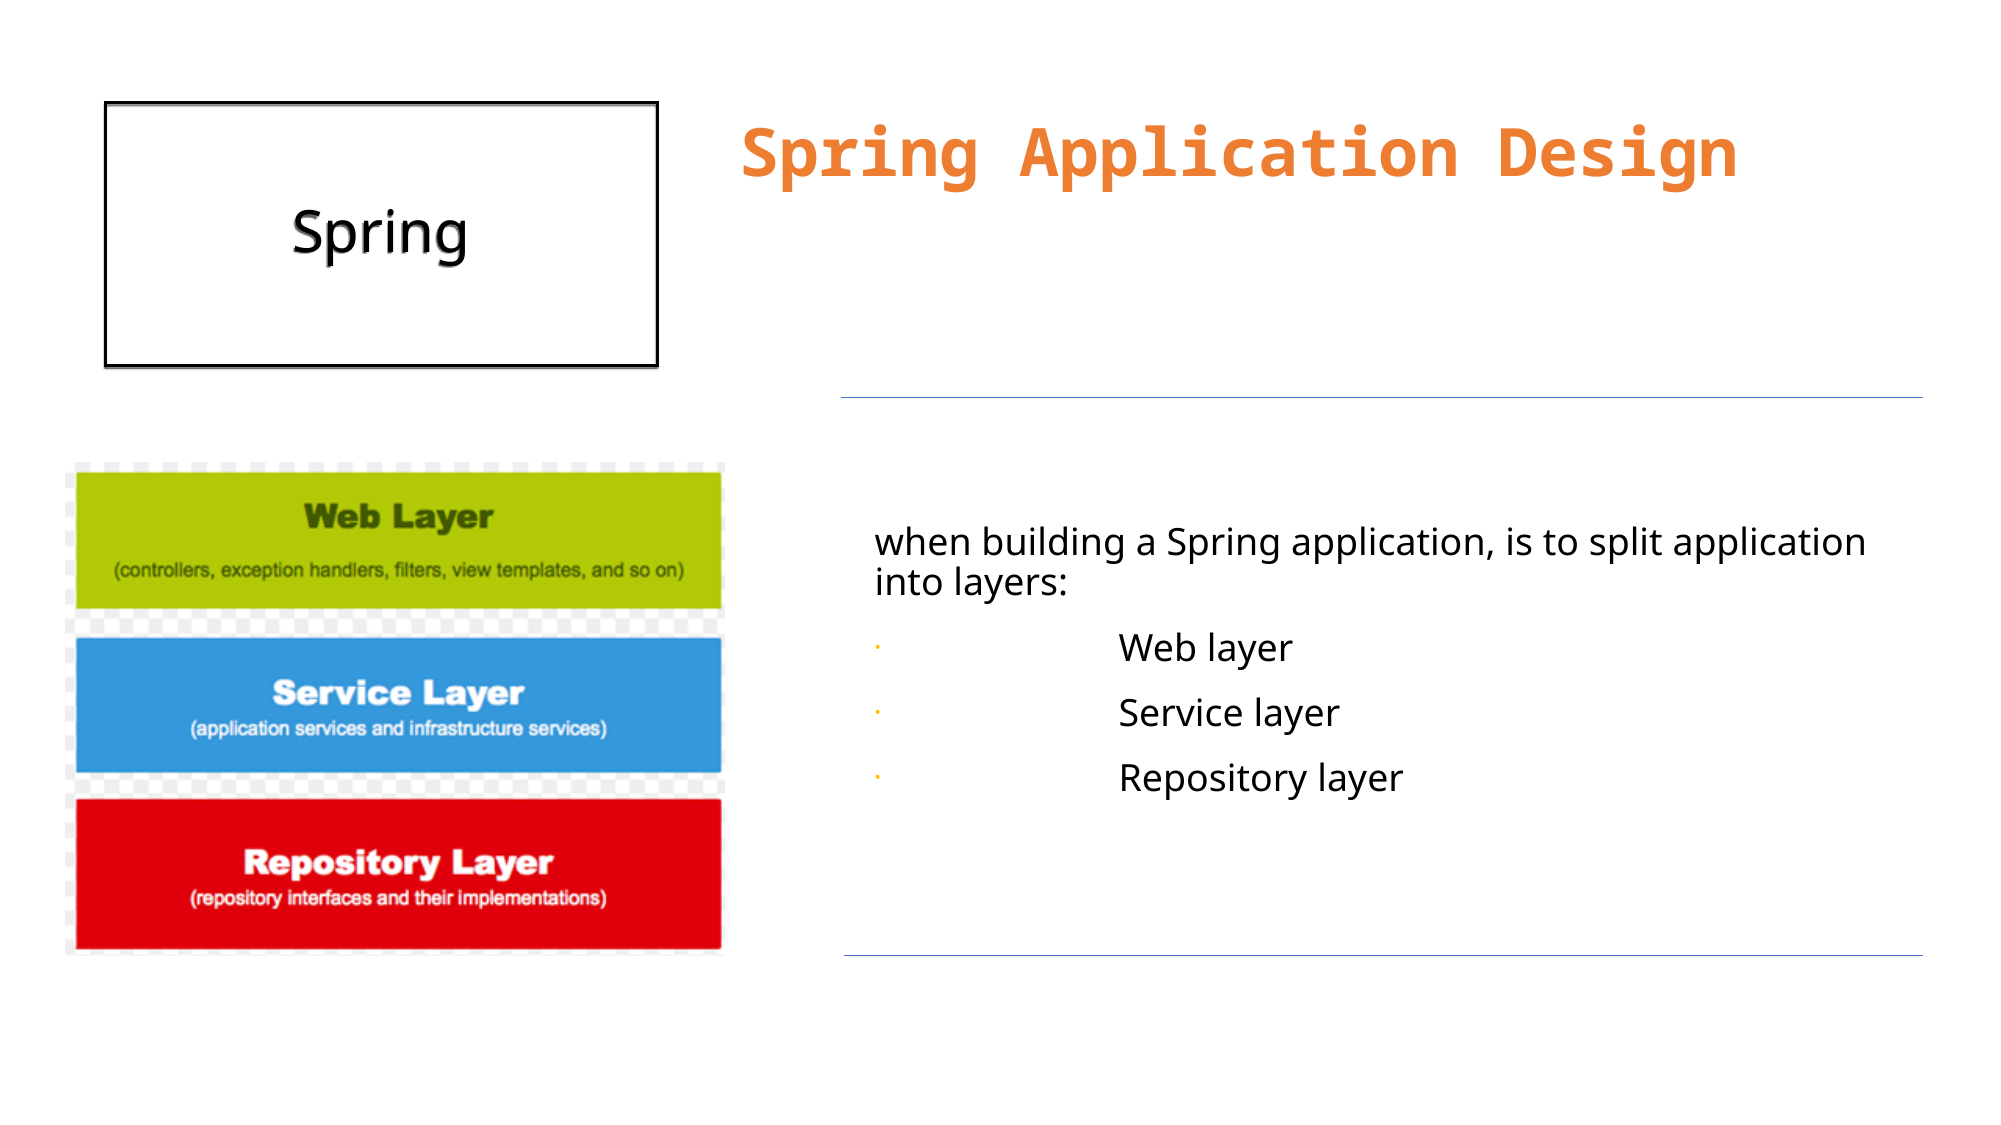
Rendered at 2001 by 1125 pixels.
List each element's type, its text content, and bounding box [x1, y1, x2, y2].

picture [65, 462, 725, 957]
text_box when building a Spring application, is to split application into layers: Web layer Service layer Repository layer [859, 515, 1906, 811]
text_box Spring Application Design [724, 102, 1833, 199]
title Spring [105, 102, 658, 366]
